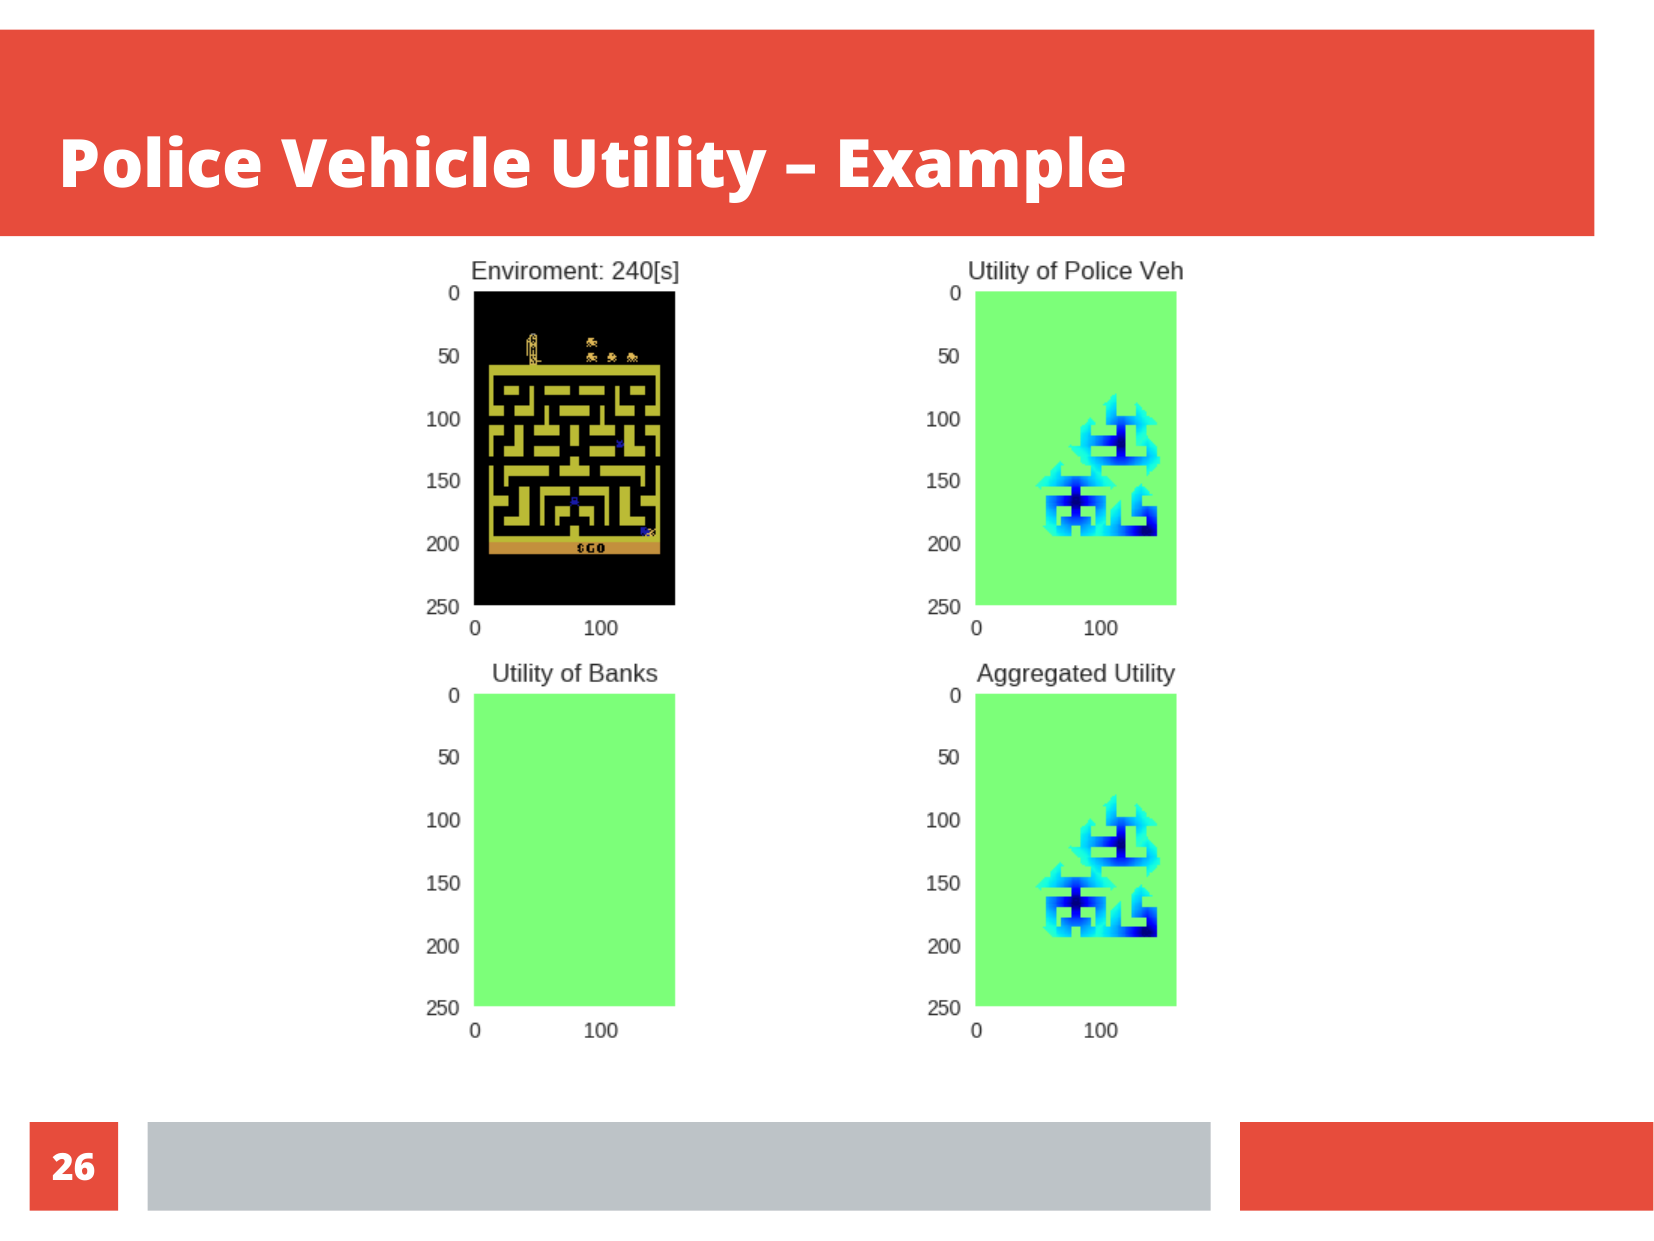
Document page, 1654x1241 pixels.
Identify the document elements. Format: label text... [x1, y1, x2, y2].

picture [225, 239, 1426, 1065]
title Police Vehicle Utility – Example [59, 59, 1595, 207]
